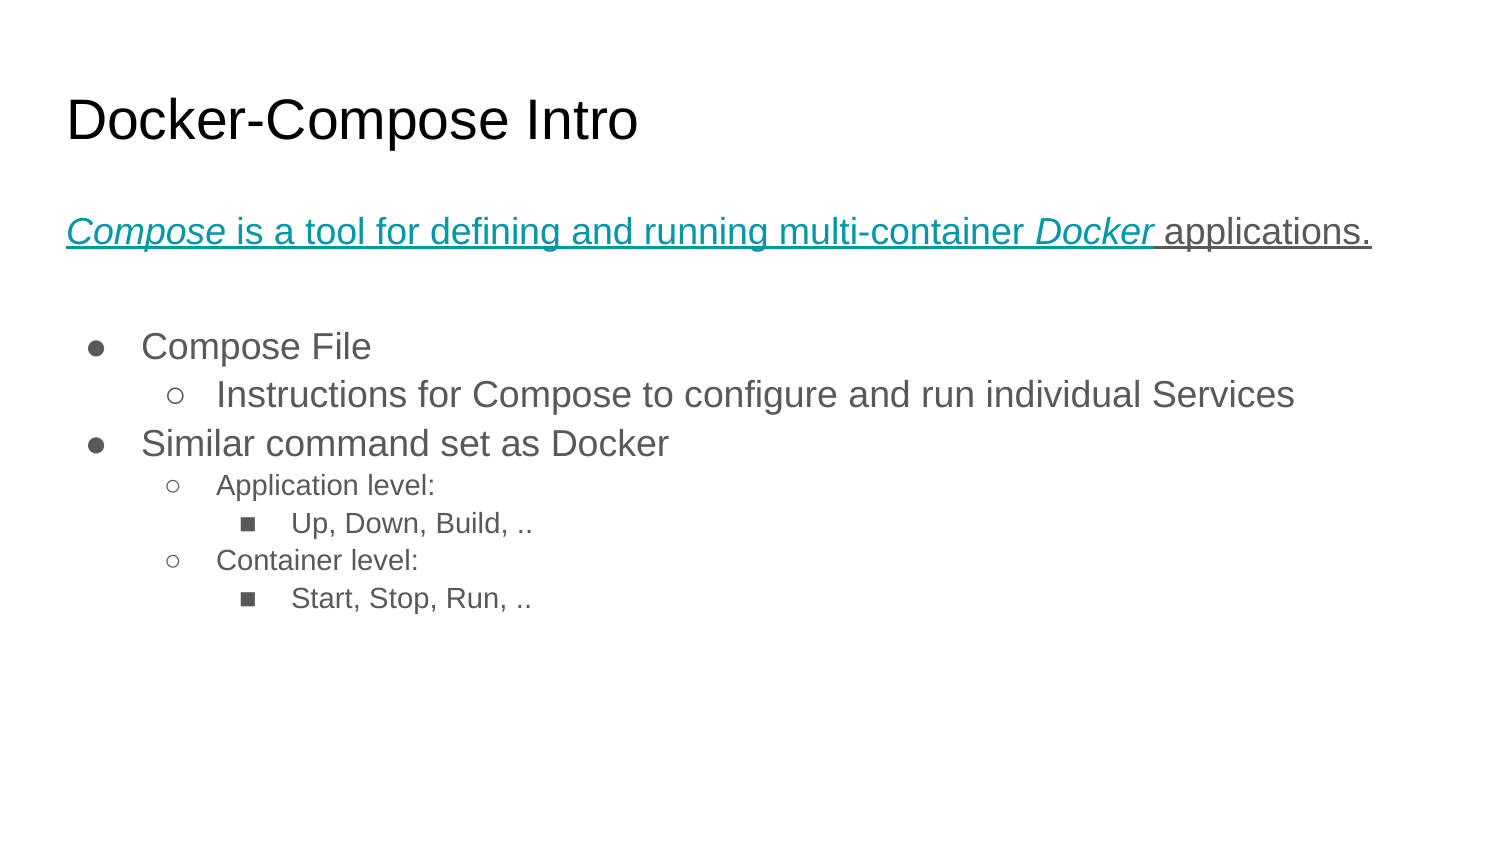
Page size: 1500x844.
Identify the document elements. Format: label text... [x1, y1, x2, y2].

list Compose is a tool for defining and running multi-container Docker applications. Compose File Instructions for Compose to configure and run individual Services Similar command set as Docker Application level: Up, Down, Build, .. Container level: Start, Stop, Run, .. [51, 189, 1449, 750]
title Docker-Compose Intro [51, 72, 1449, 167]
